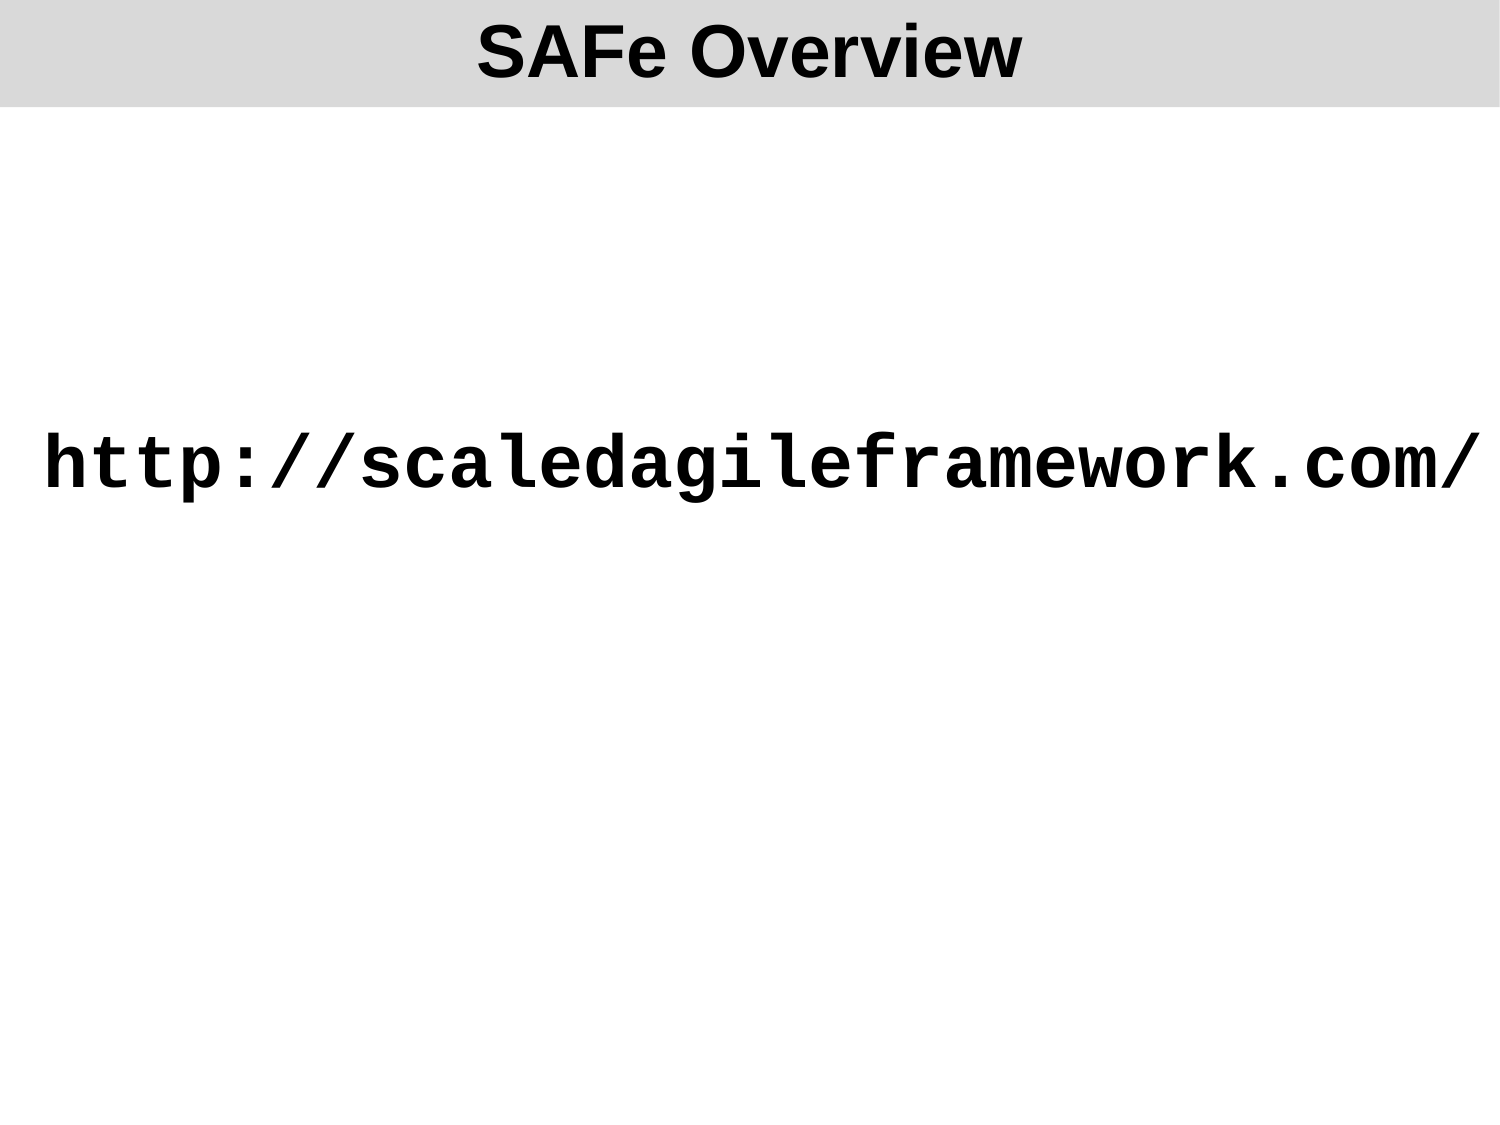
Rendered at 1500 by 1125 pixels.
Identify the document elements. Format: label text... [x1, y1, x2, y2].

text_box SAFe Overview [0, 0, 1500, 108]
text_box http://scaledagileframework.com/ [29, 404, 1499, 505]
